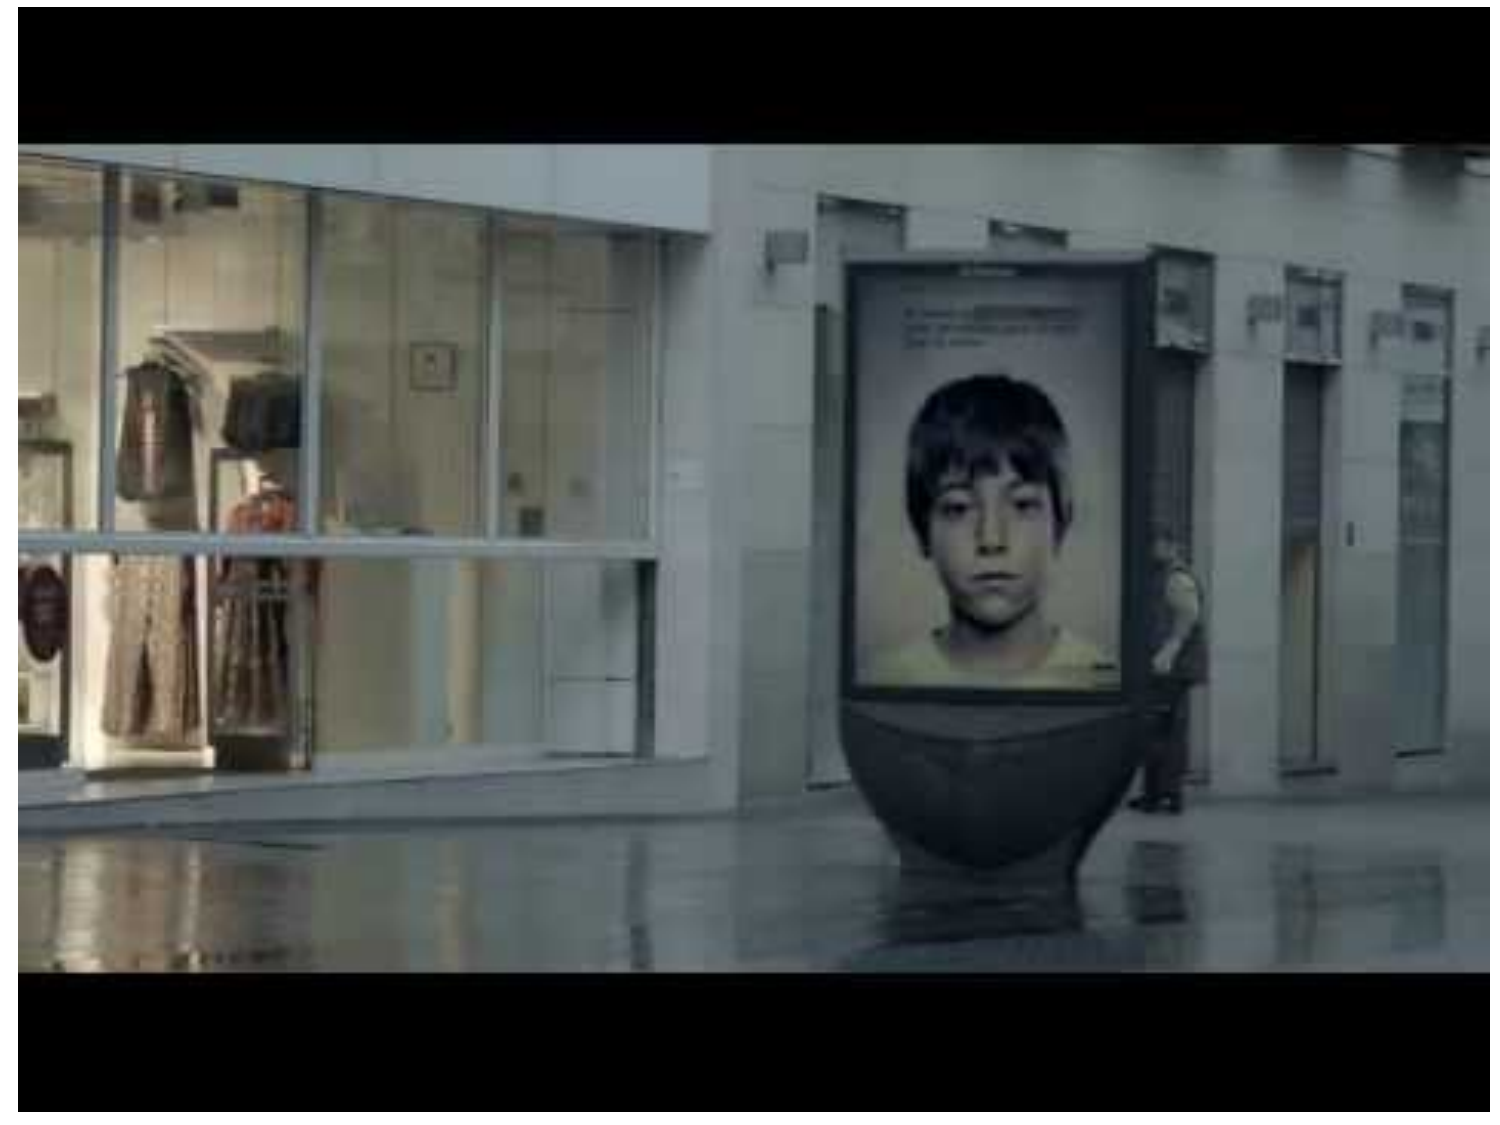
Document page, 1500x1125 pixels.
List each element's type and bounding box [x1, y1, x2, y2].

text_box [18, 7, 1490, 1112]
